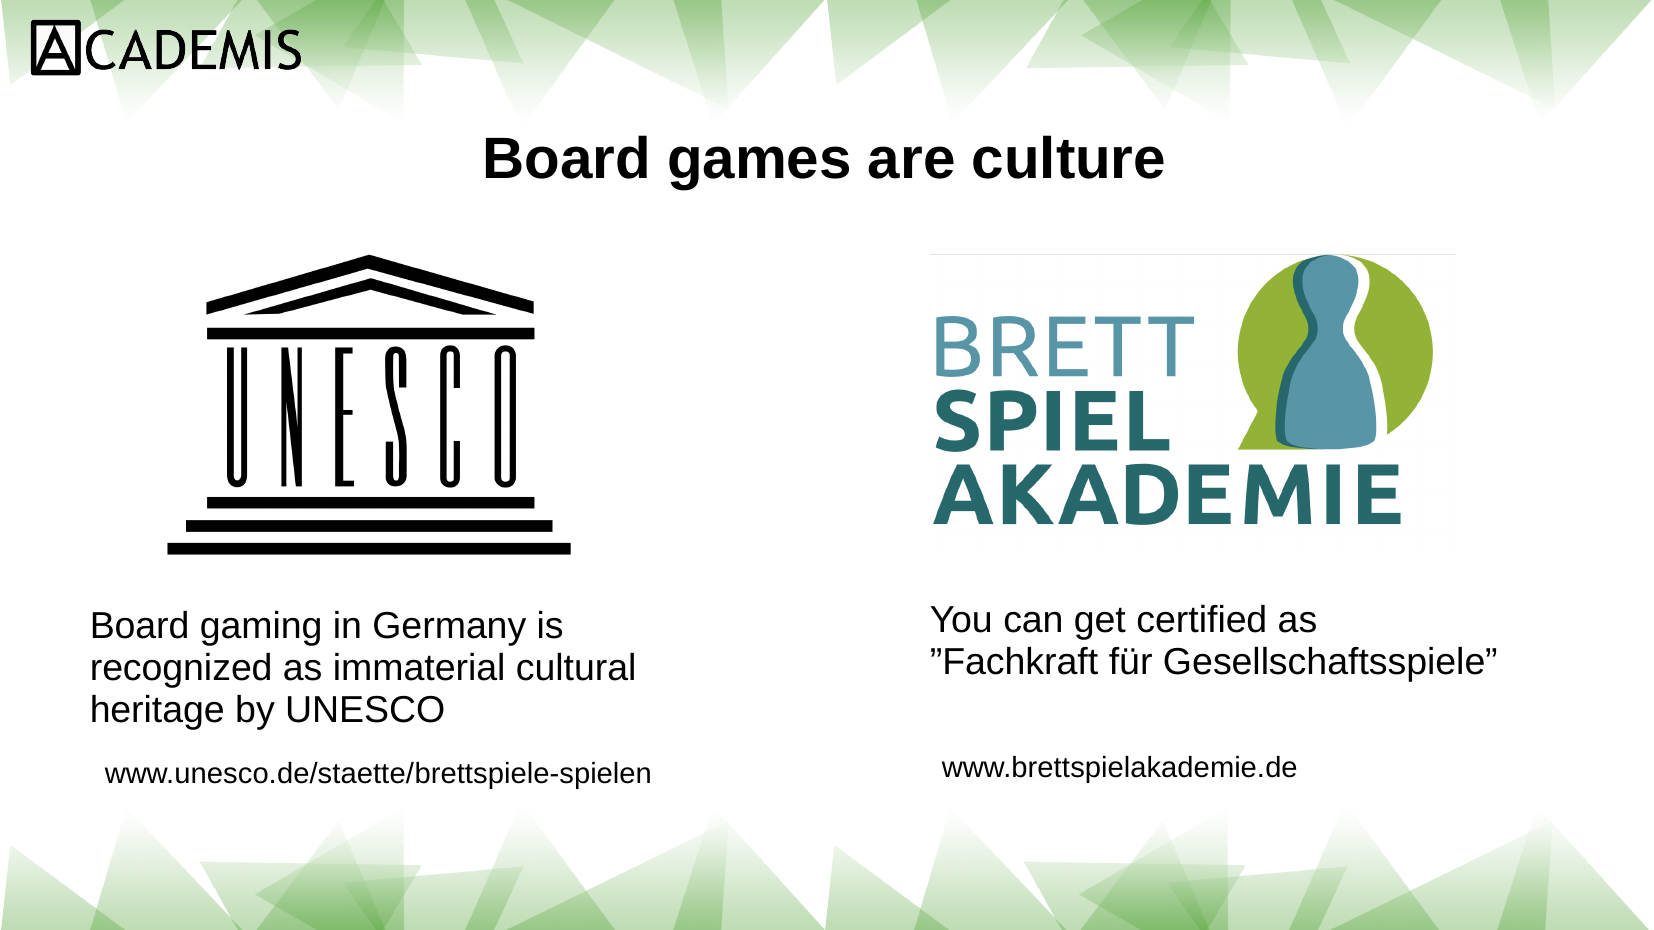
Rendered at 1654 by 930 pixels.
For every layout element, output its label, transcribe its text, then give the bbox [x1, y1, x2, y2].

text_box www.unesco.de/staette/brettspiele-spielen [90, 750, 766, 849]
text_box Board gaming in Germany is recognized as immaterial cultural heritage by UNESCO [75, 597, 723, 739]
picture [0, 802, 1651, 930]
text_box You can get certified as ”Fachkraft für Gesellschaftsspiele” [915, 590, 1563, 718]
text_box www.brettspielakademie.de [927, 710, 1606, 801]
picture [930, 254, 1456, 556]
picture [167, 254, 571, 556]
picture [0, 0, 1653, 128]
title Board games are culture [120, 44, 1531, 241]
